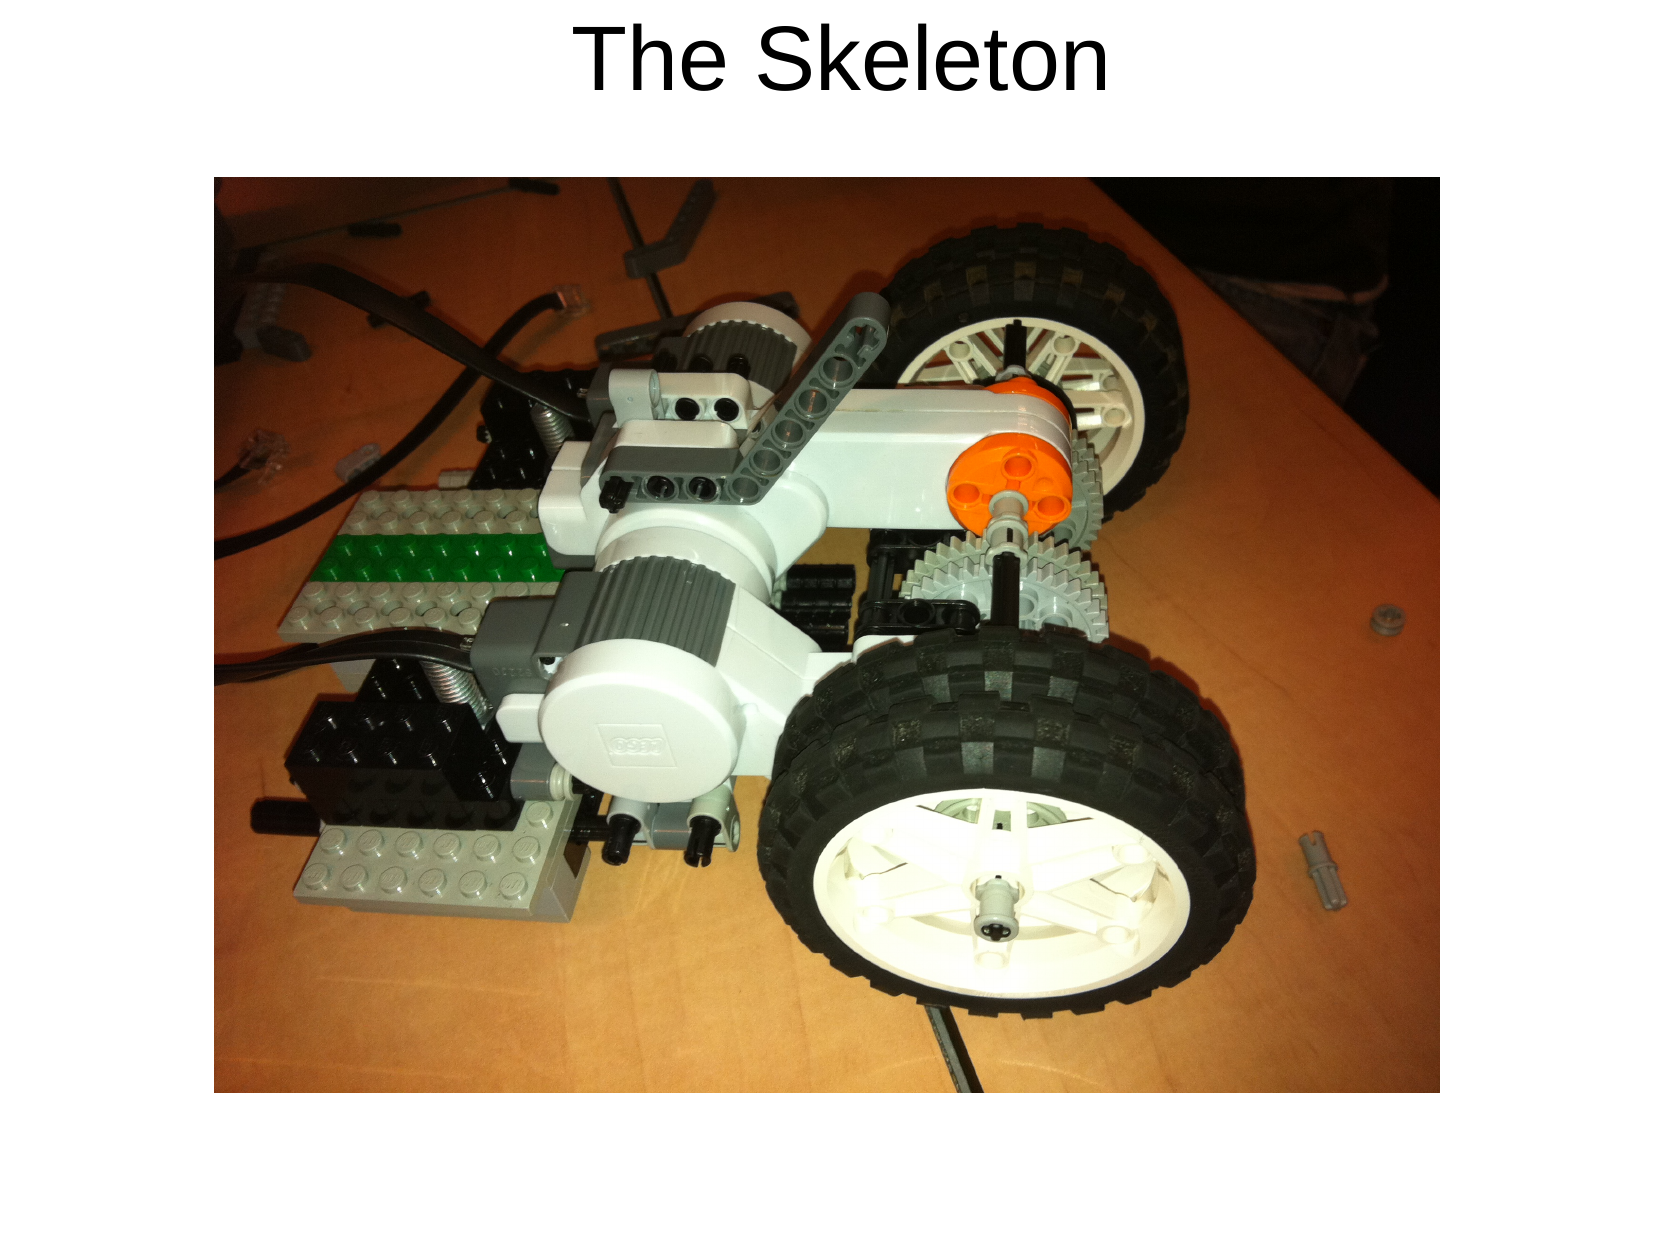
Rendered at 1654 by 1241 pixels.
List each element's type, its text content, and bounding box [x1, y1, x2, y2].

picture [214, 177, 1440, 1093]
text_box The Skeleton [147, 0, 1536, 118]
